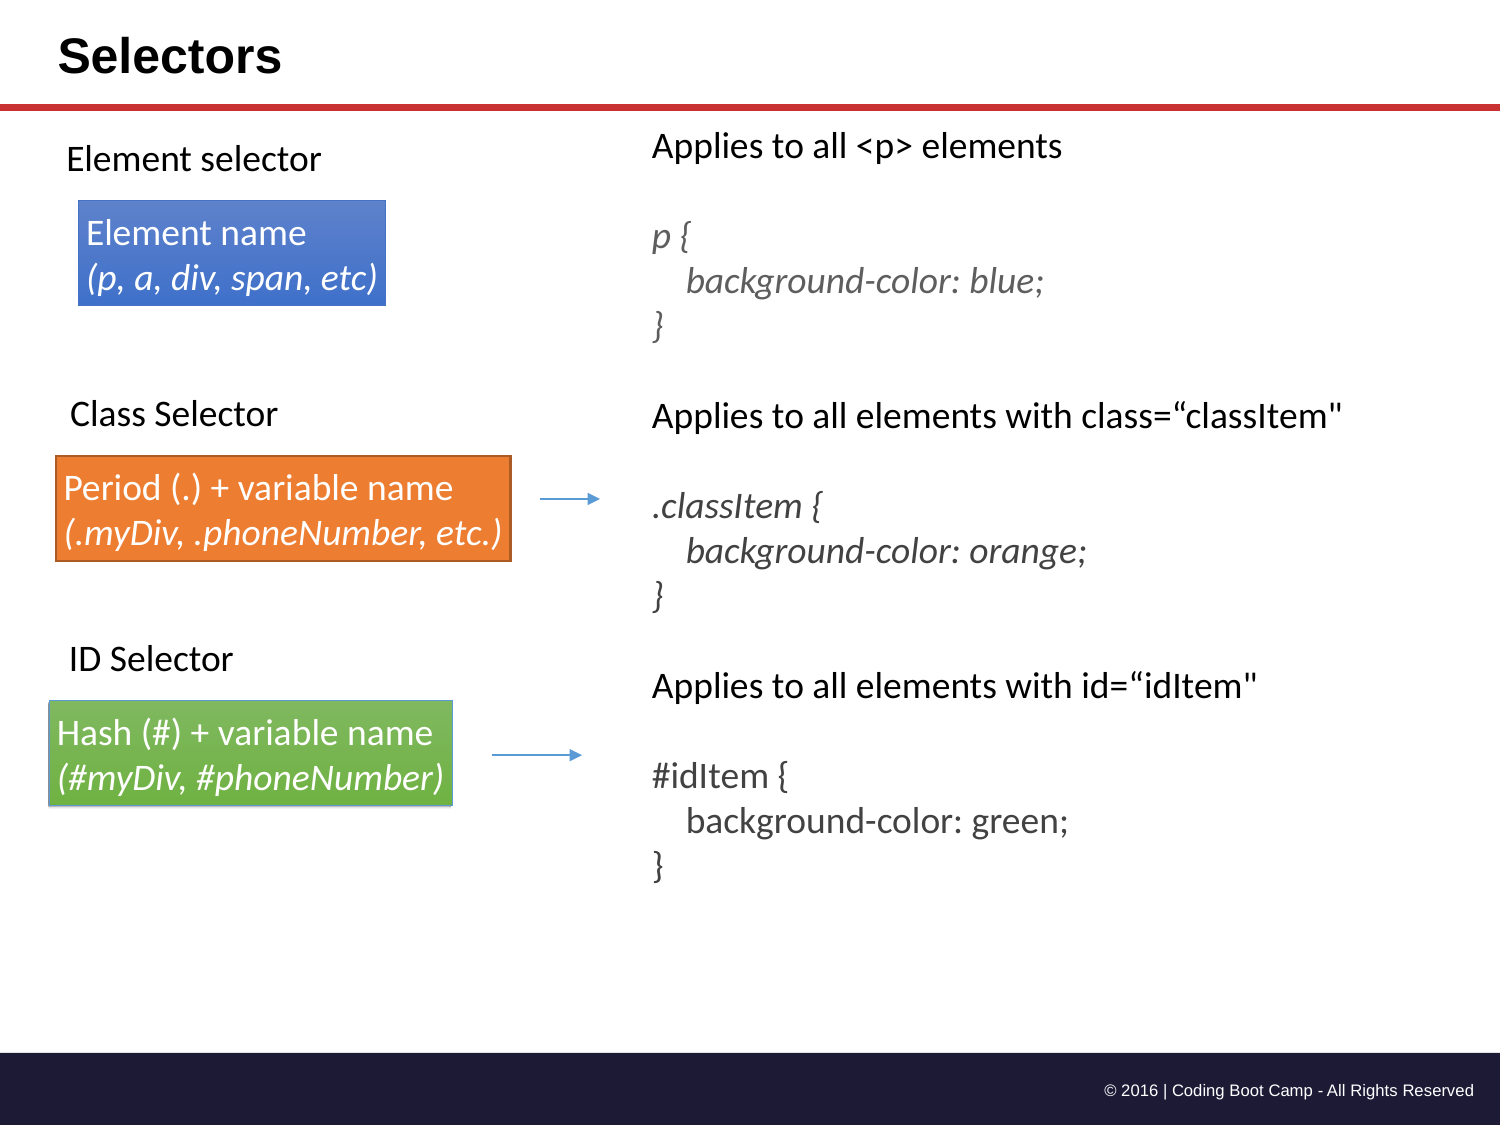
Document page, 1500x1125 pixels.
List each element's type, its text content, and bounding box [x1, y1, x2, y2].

text_box Element name (p, a, div, span, etc) [78, 200, 386, 306]
text_box Element selector [58, 126, 331, 186]
text_box ID Selector [61, 626, 242, 687]
text_box Applies to all <p> elements p { background-color: blue; } Applies to all elements with class=“classItem" .classItem { background-color: orange; } Applies to all elements with id=“idItem" #idItem { background-color: green; } [644, 113, 1352, 894]
title Selectors [50, 0, 948, 108]
text_box Period (.) + variable name (.myDiv, .phoneNumber, etc.) [56, 455, 511, 561]
text_box Class Selector [62, 381, 287, 442]
text_box Hash (#) + variable name (#myDiv, #phoneNumber) [49, 700, 453, 806]
